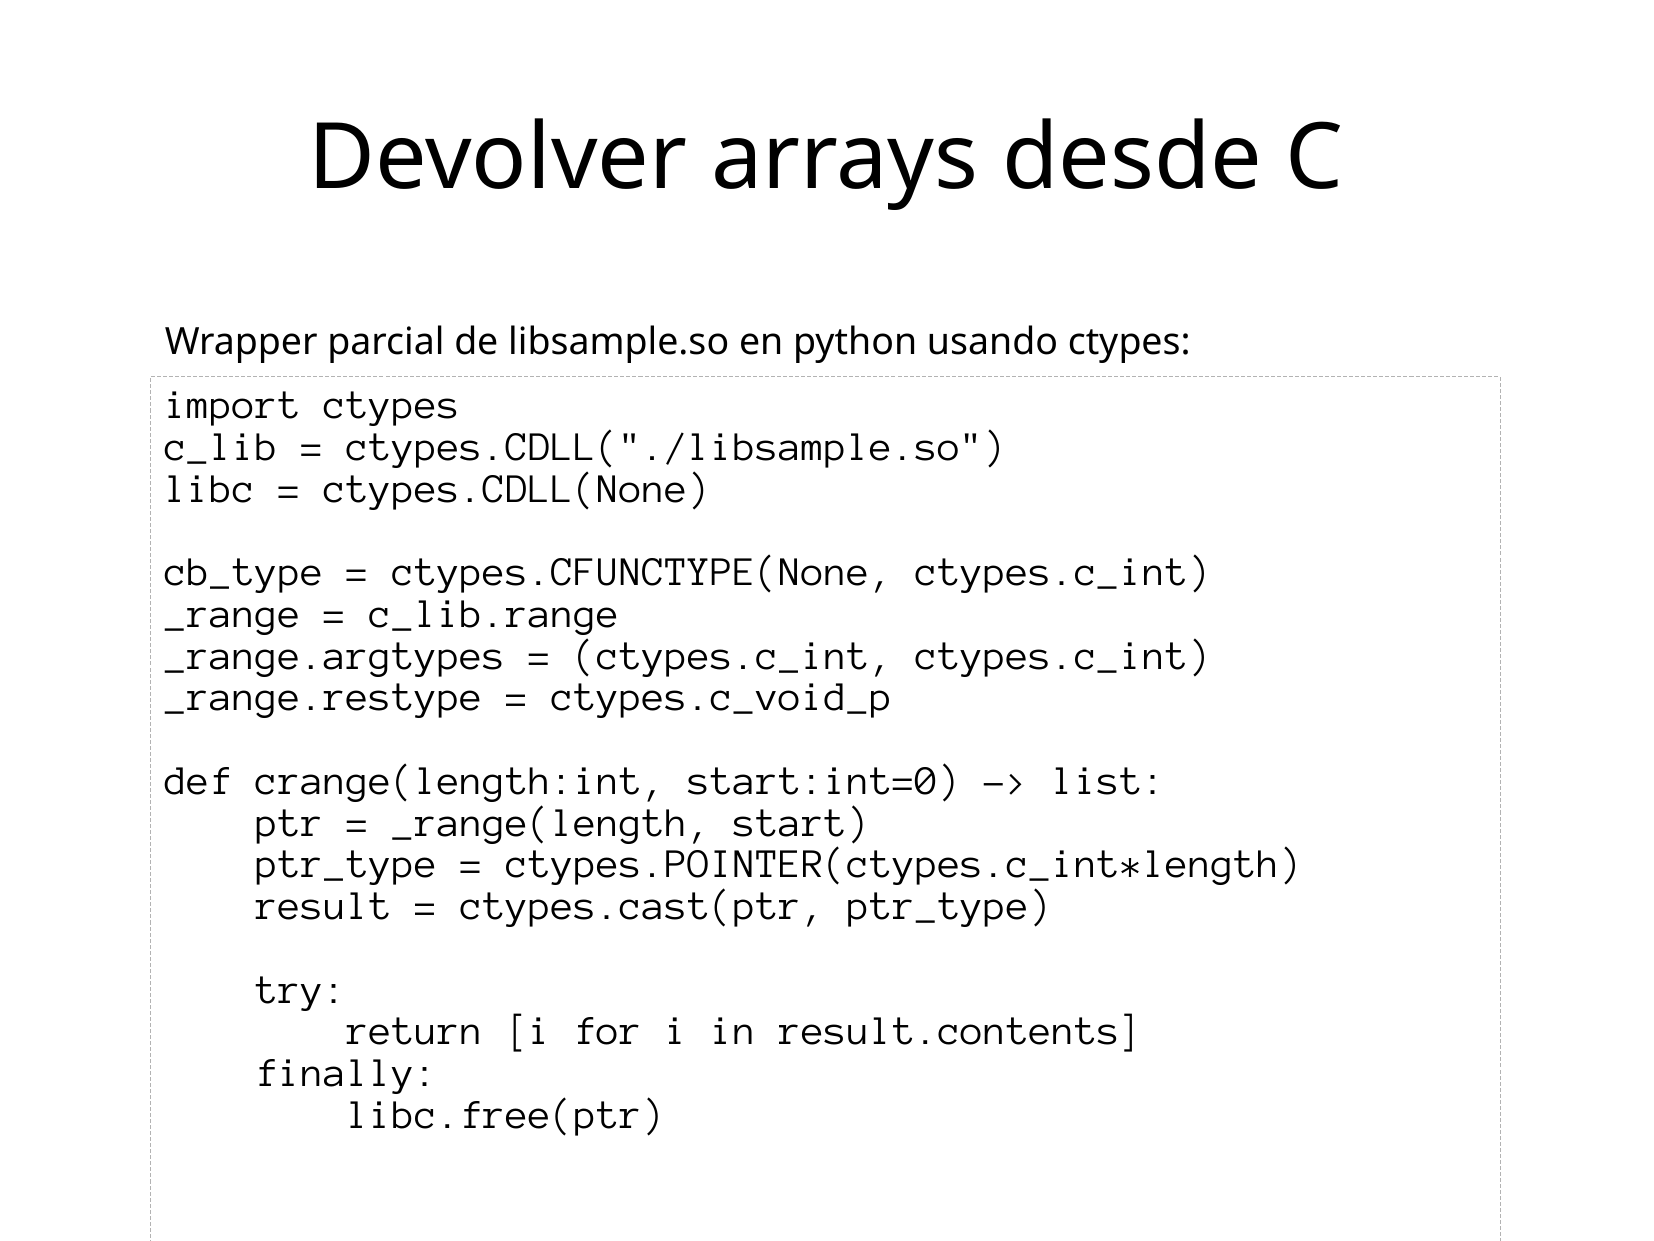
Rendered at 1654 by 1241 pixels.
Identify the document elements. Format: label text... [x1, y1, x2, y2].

text_box Wrapper parcial de libsample.so en python usando ctypes: [150, 307, 1118, 367]
text_box import ctypes c_lib = ctypes.CDLL("./libsample.so") libc = ctypes.CDLL(None) cb_type = ctypes.CFUNCTYPE(None, ctypes.c_int) _range = c_lib.range _range.argtypes = (ctypes.c_int, ctypes.c_int) _range.restype = ctypes.c_void_p def crange(length:int, start:int=0) -> list: ptr = _range(length, start) ptr_type = ctypes.POINTER(ctypes.c_int*length) result = ctypes.cast(ptr, ptr_type) try: return [i for i in result.contents] finally: libc.free(ptr) [150, 376, 1501, 1144]
title Devolver arrays desde C [82, 49, 1571, 257]
